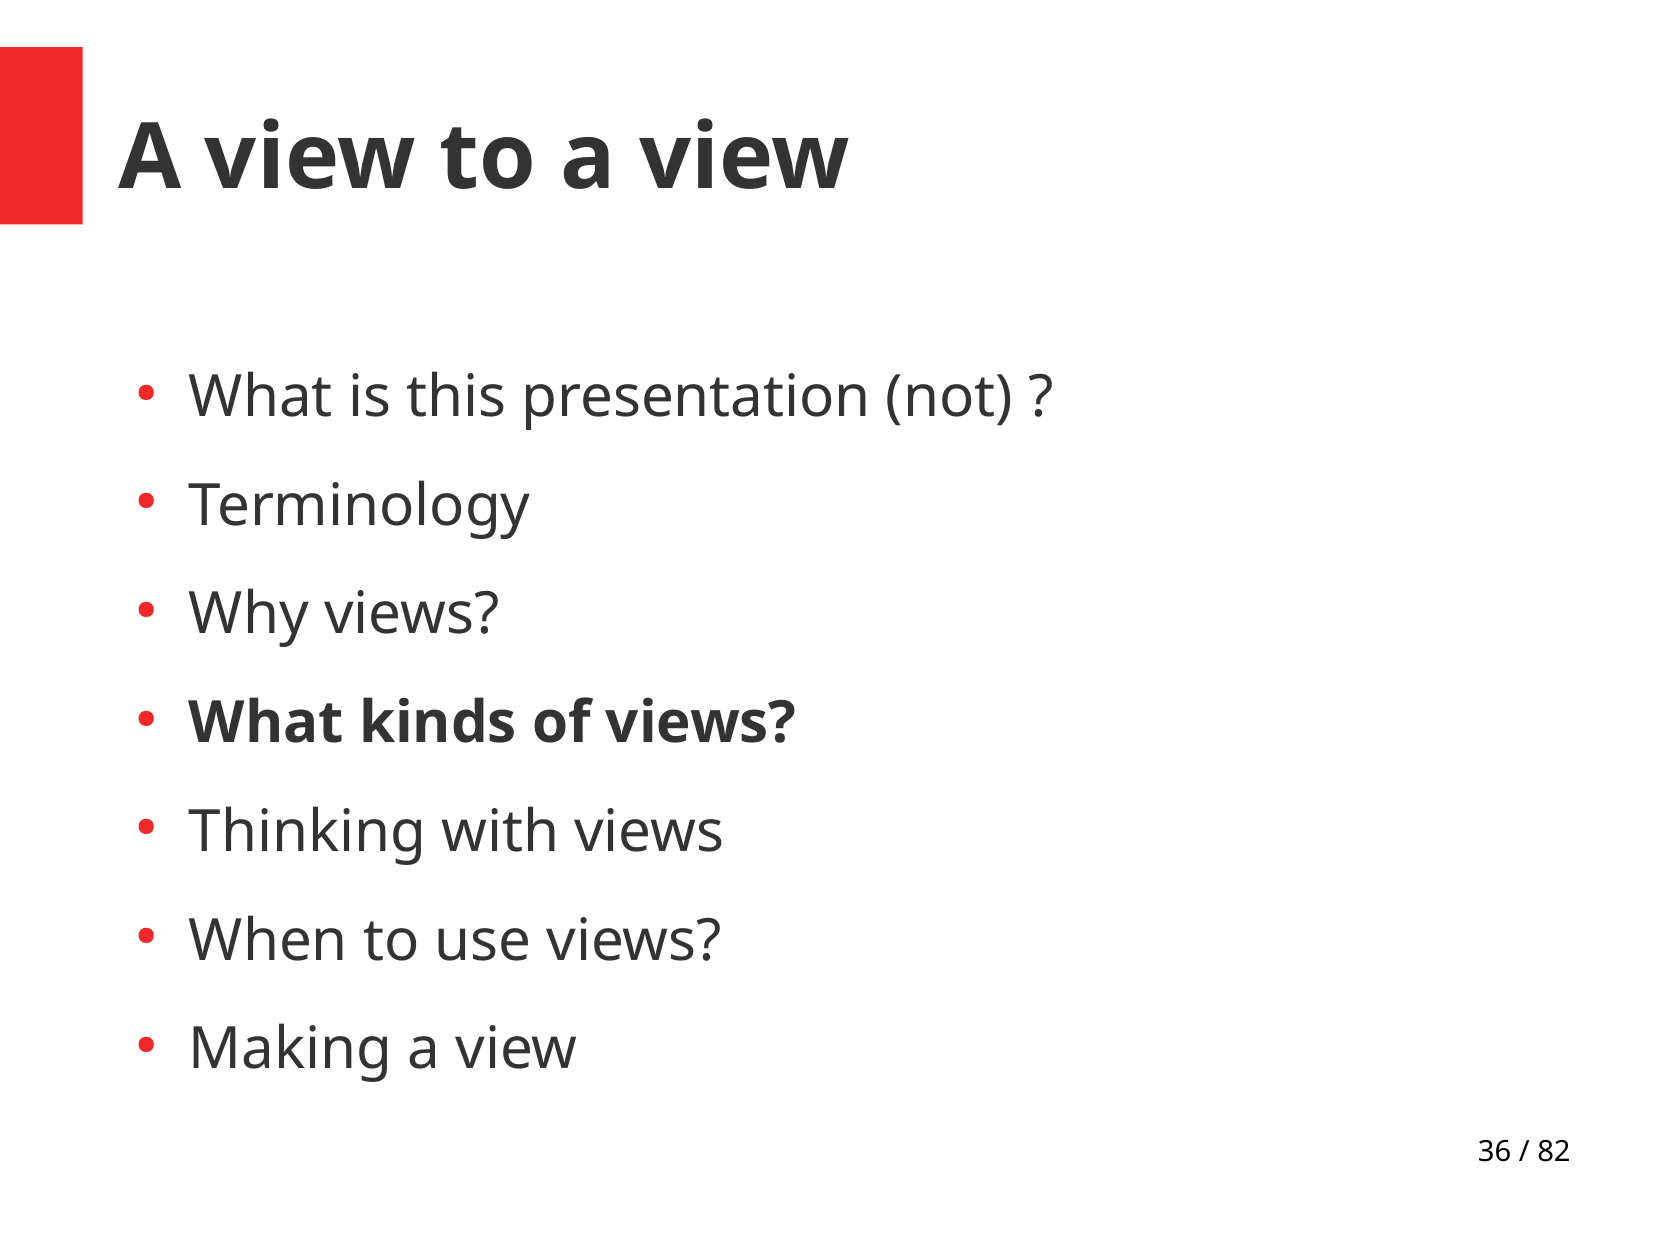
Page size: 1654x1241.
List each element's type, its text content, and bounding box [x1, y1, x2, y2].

list What is this presentation (not) ? Terminology Why views? What kinds of views? Thinking with views When to use views? Making a view [118, 354, 1536, 1074]
title A view to a view [118, 49, 1571, 257]
